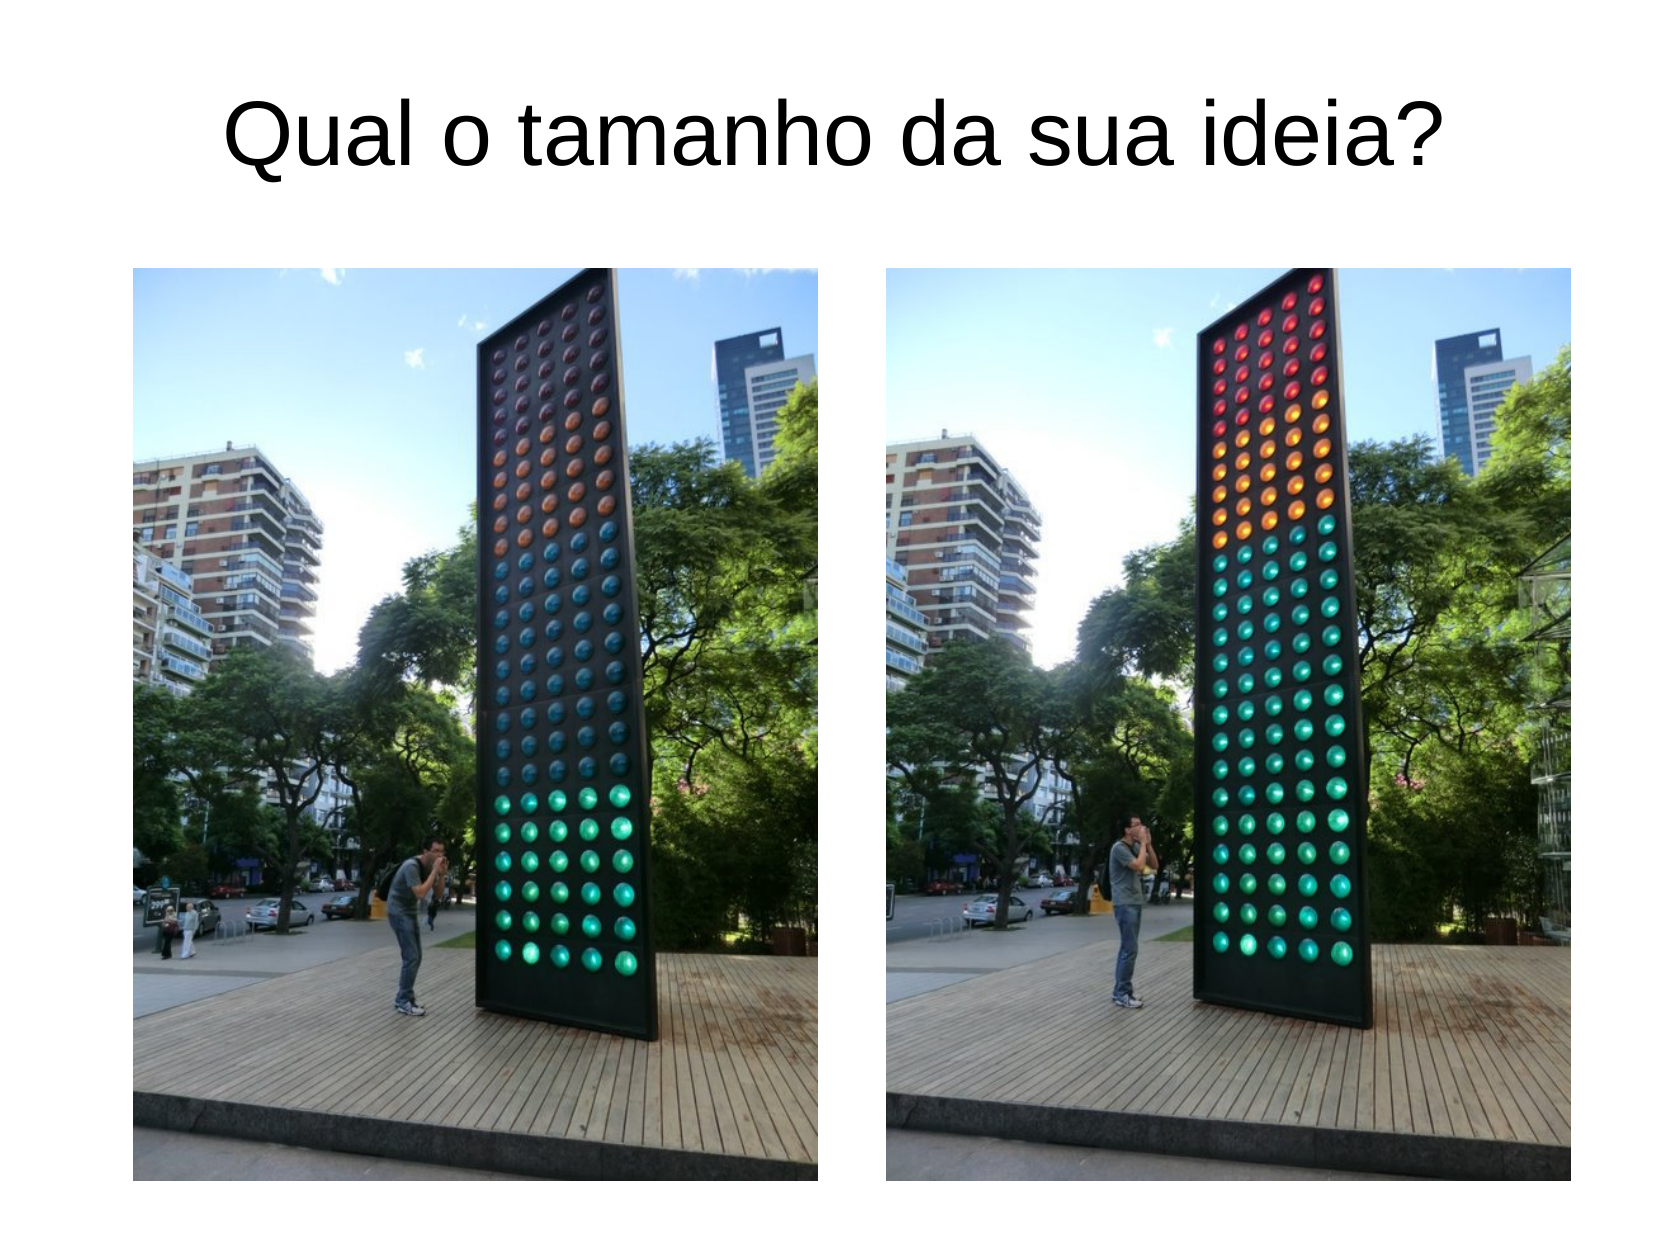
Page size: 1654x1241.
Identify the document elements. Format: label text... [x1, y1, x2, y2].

title Qual o tamanho da sua ideia? [90, 29, 1579, 237]
picture [133, 268, 818, 1181]
picture [886, 268, 1571, 1181]
